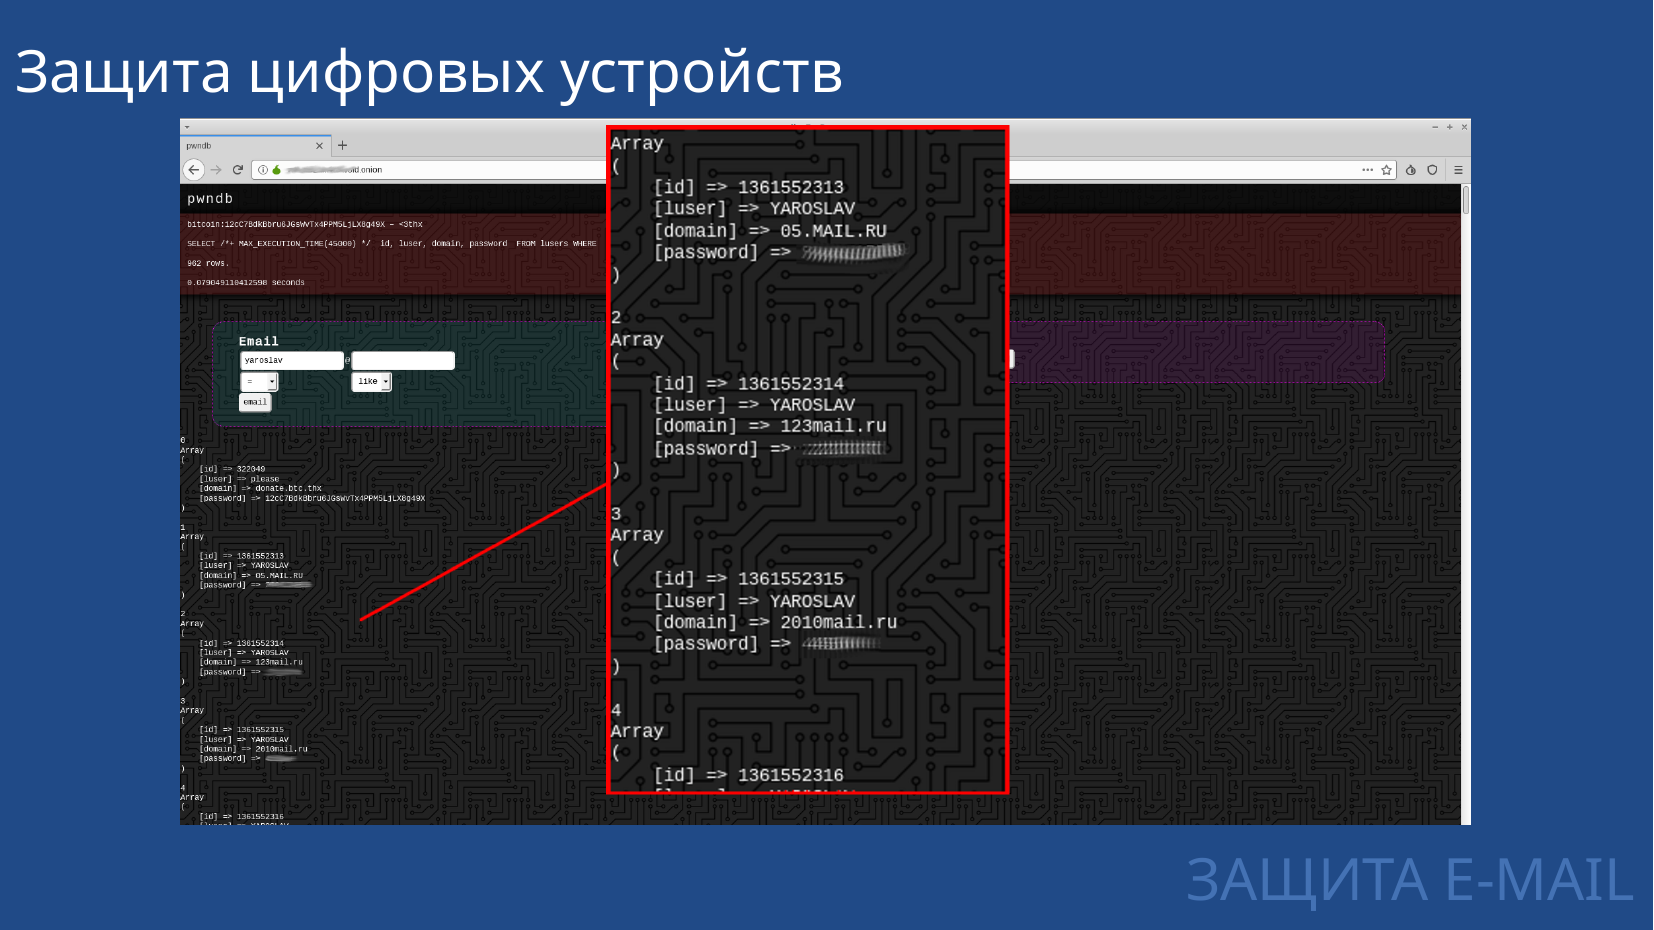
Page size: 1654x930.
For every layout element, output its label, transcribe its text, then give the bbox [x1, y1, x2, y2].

text_box Защита цифровых устройств [0, 0, 1653, 141]
text_box ЗАЩИТА E-MAIL [0, 825, 1651, 930]
picture [180, 118, 1471, 826]
